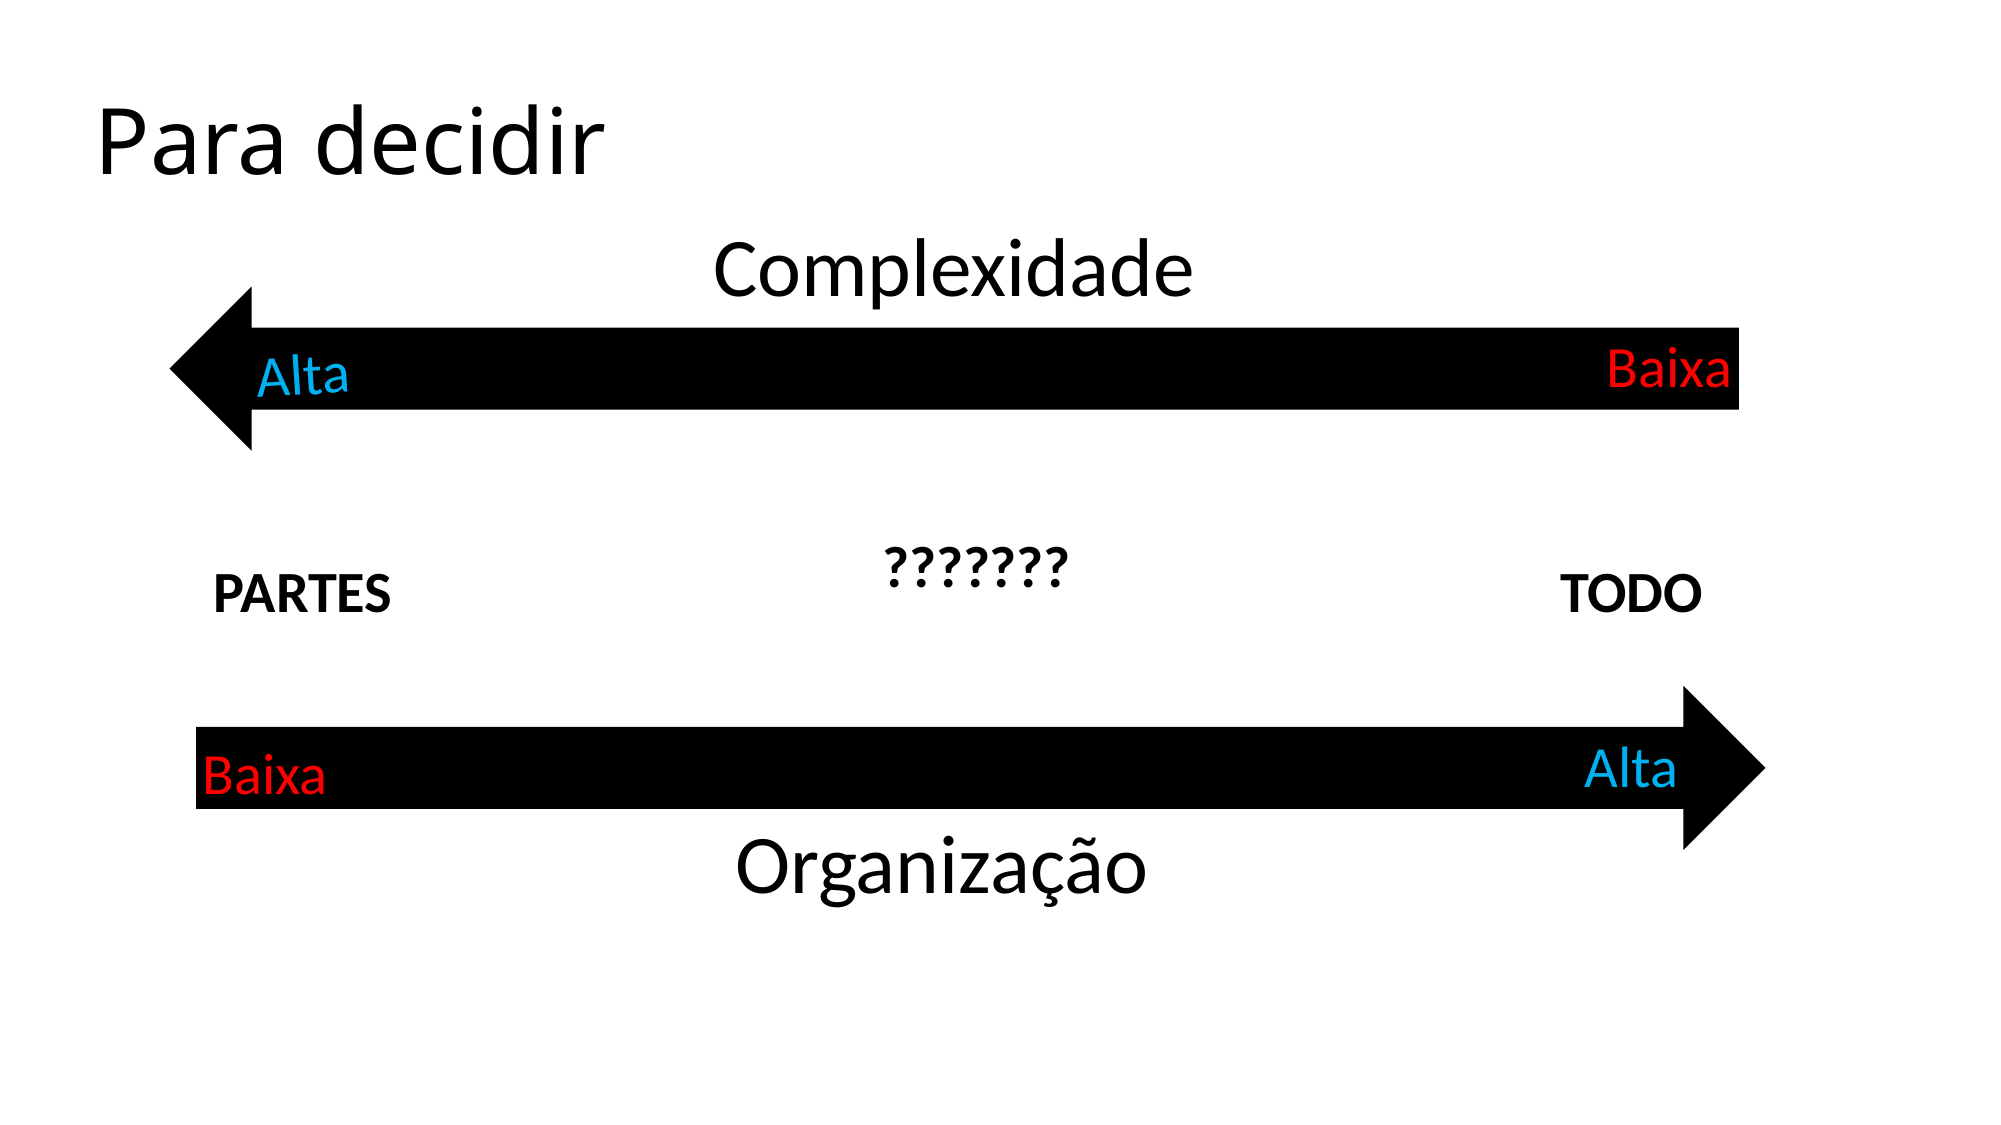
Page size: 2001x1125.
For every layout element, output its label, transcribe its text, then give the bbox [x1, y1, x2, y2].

text_box [363, 327, 1739, 410]
text_box Baixa [1592, 322, 1748, 408]
text_box ??????? [867, 521, 1086, 607]
text_box Organização [720, 809, 1164, 918]
text_box TODO [1545, 546, 1719, 632]
text_box [169, 286, 318, 451]
text_box Baixa [187, 728, 343, 814]
text_box [196, 685, 1766, 850]
text_box PARTES [199, 546, 408, 632]
text_box Alta [1569, 721, 1694, 807]
text_box Complexidade [698, 206, 1210, 321]
title Para decidir [79, 36, 1805, 254]
text_box Alta [238, 325, 368, 418]
